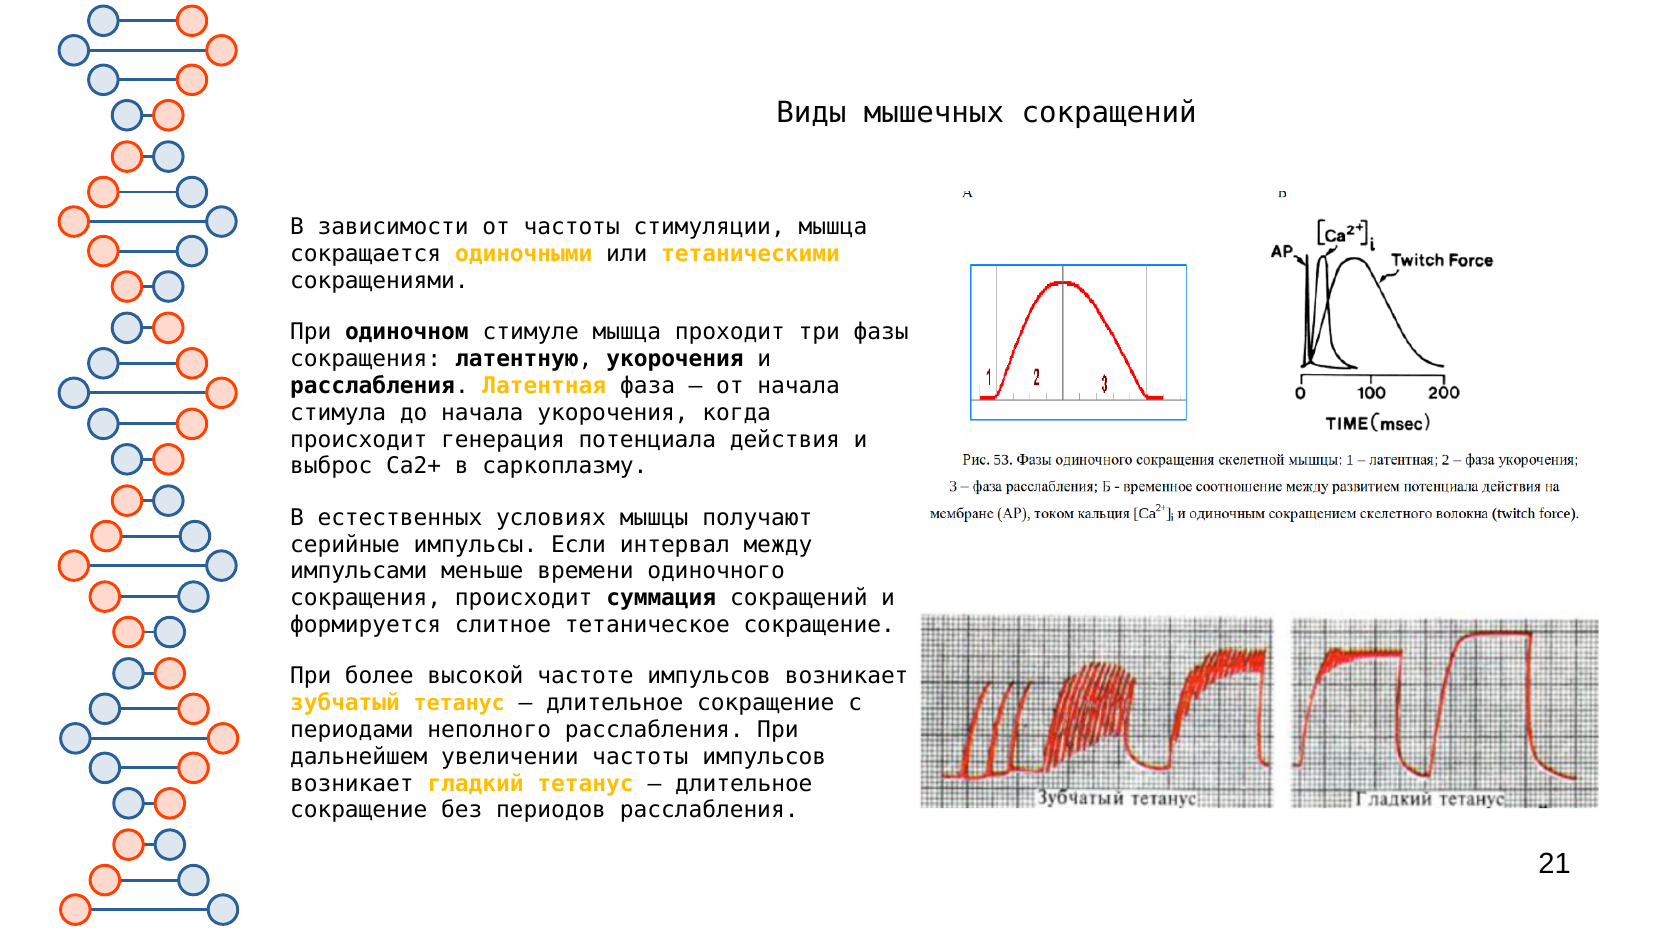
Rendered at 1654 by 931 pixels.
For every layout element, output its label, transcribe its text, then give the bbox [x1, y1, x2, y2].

title Виды мышечных сокращений [265, 35, 1595, 189]
text_box В зависимости от частоты стимуляции, мышца сокращается одиночными или тетаническими сокращениями. При одиночном стимуле мышца проходит три фазы сокращения: латентную, укорочения и расслабления. Латентная фаза – от начала стимула до начала укорочения, когда происходит генерация потенциала действия и выброс Ca2+ в саркоплазму. В естественных условиях мышцы получают серийные импульсы. Если интервал между импульсами меньше времени одиночного сокращения, происходит суммация сокращений и формируется слитное тетаническое сокращение. При более высокой частоте импульсов возникает зубчатый тетанус – длительное сокращение с периодами неполного расслабления. При дальнейшем увеличении частоты импульсов возникает гладкий тетанус – длительное сокращение без периодов расслабления. [275, 206, 926, 828]
picture [926, 577, 1647, 826]
picture [914, 191, 1627, 553]
